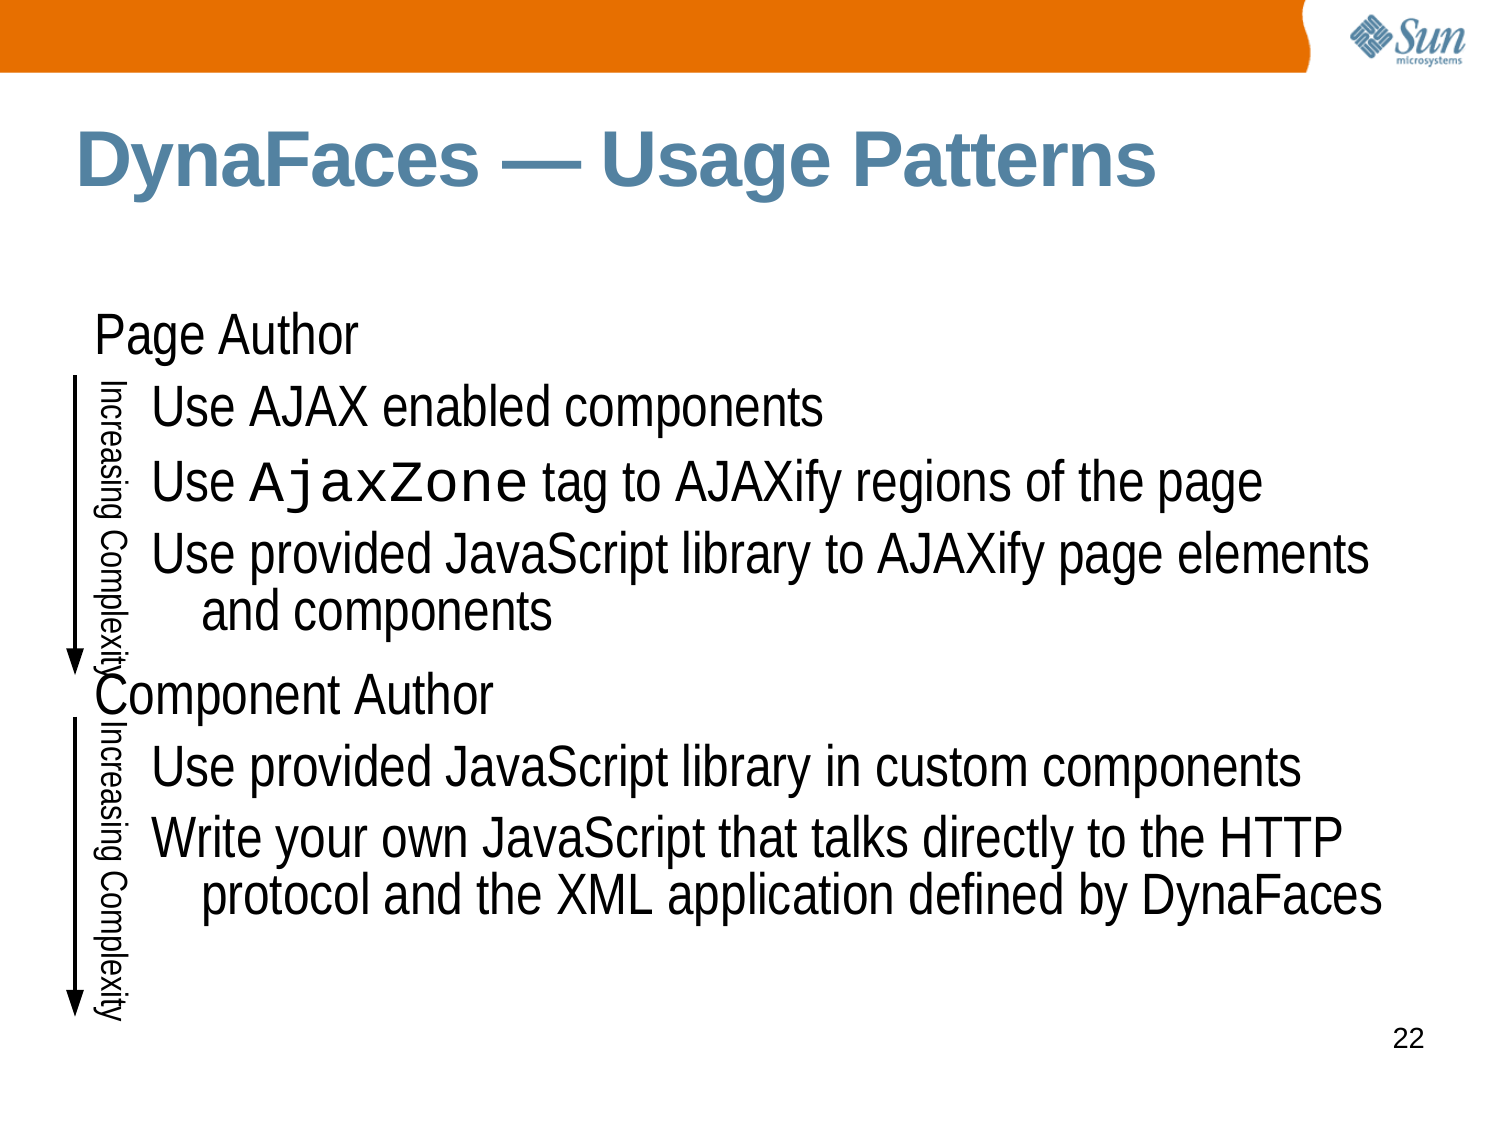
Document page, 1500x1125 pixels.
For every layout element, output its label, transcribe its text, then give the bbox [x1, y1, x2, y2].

list Page Author Use AJAX enabled components Use AjaxZone tag to AJAXify regions of the page Use provided JavaScript library to AJAXify page elements and components Component Author Use provided JavaScript library in custom components Write your own JavaScript that talks directly to the HTTP protocol and the XML application defined by DynaFaces [75, 308, 1412, 938]
text_box Increasing Complexity [86, 720, 131, 1023]
picture [0, 0, 1500, 75]
title DynaFaces — Usage Patterns [75, 122, 1438, 228]
text_box Increasing Complexity [86, 379, 131, 682]
